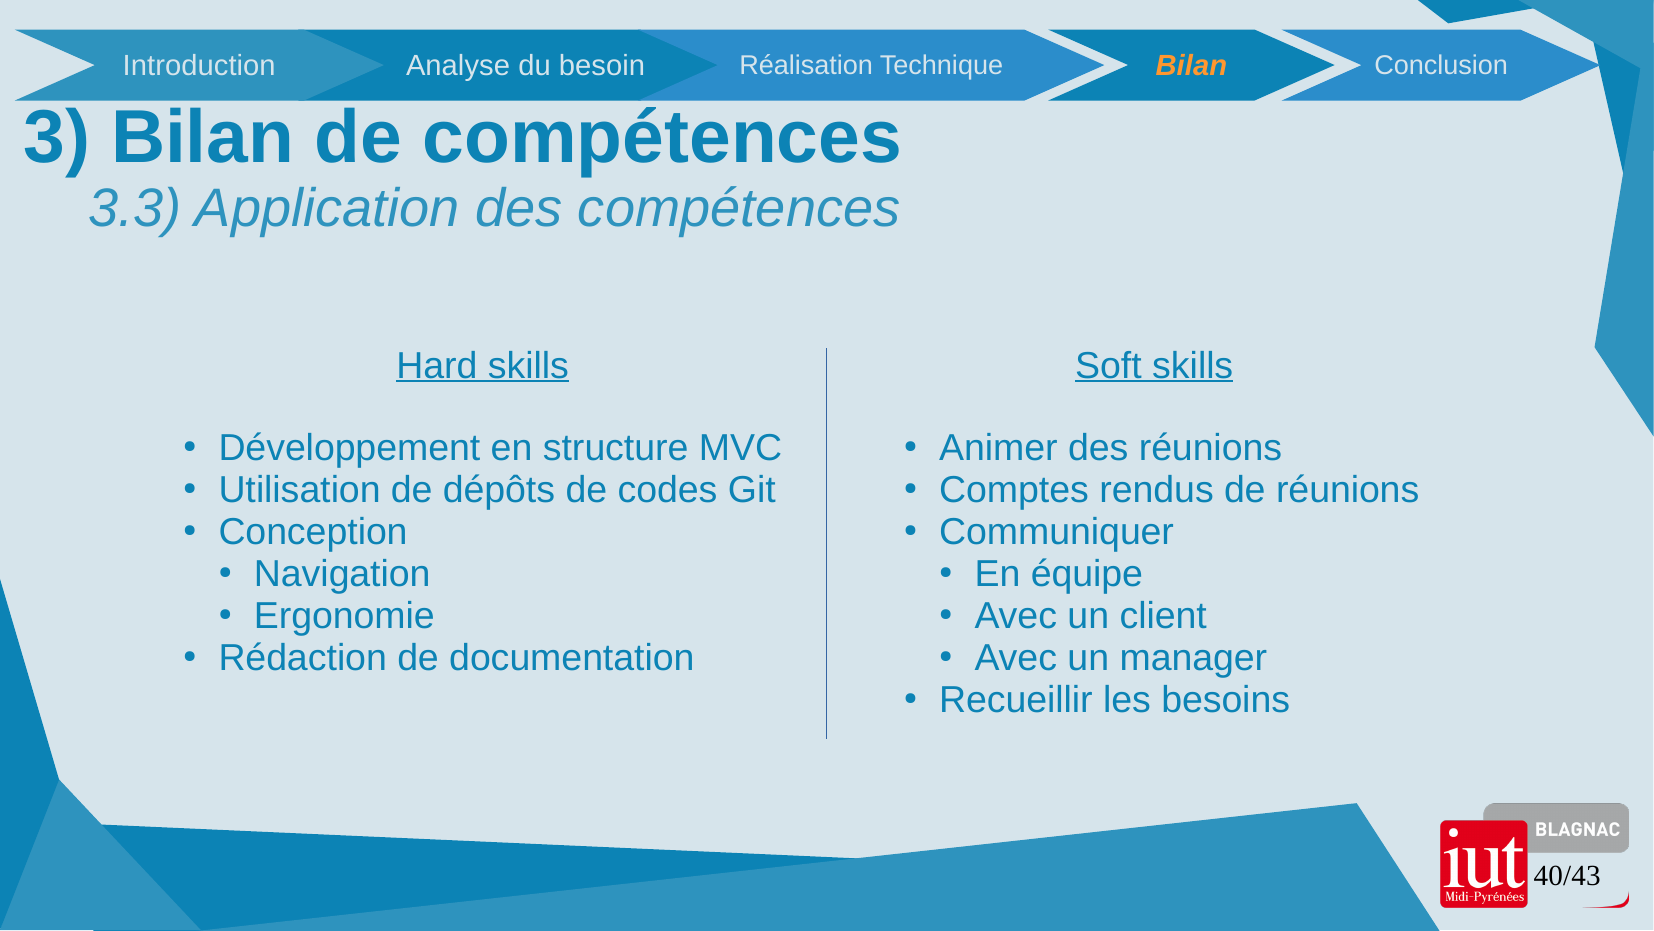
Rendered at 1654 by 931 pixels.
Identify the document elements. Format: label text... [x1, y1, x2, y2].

text_box Analyse du besoin [305, 29, 715, 94]
title 3) Bilan de compétences [23, 94, 1512, 179]
title 3.3) Application des compétences [88, 177, 1388, 238]
text_box Hard skills [381, 336, 584, 394]
text_box Développement en structure MVC Utilisation de dépôts de codes Git Conception Navigation Ergonomie Rédaction de documentation [168, 419, 798, 687]
text_box Conclusion [1281, 29, 1601, 101]
picture [1440, 803, 1629, 908]
text_box Bilan [1048, 29, 1335, 94]
text_box Réalisation Technique [637, 29, 1105, 94]
text_box Animer des réunions Comptes rendus de réunions Communiquer En équipe Avec un client Avec un manager Recueillir les besoins [888, 419, 1435, 729]
text_box Soft skills [1060, 336, 1263, 394]
text_box Introduction [14, 29, 384, 94]
